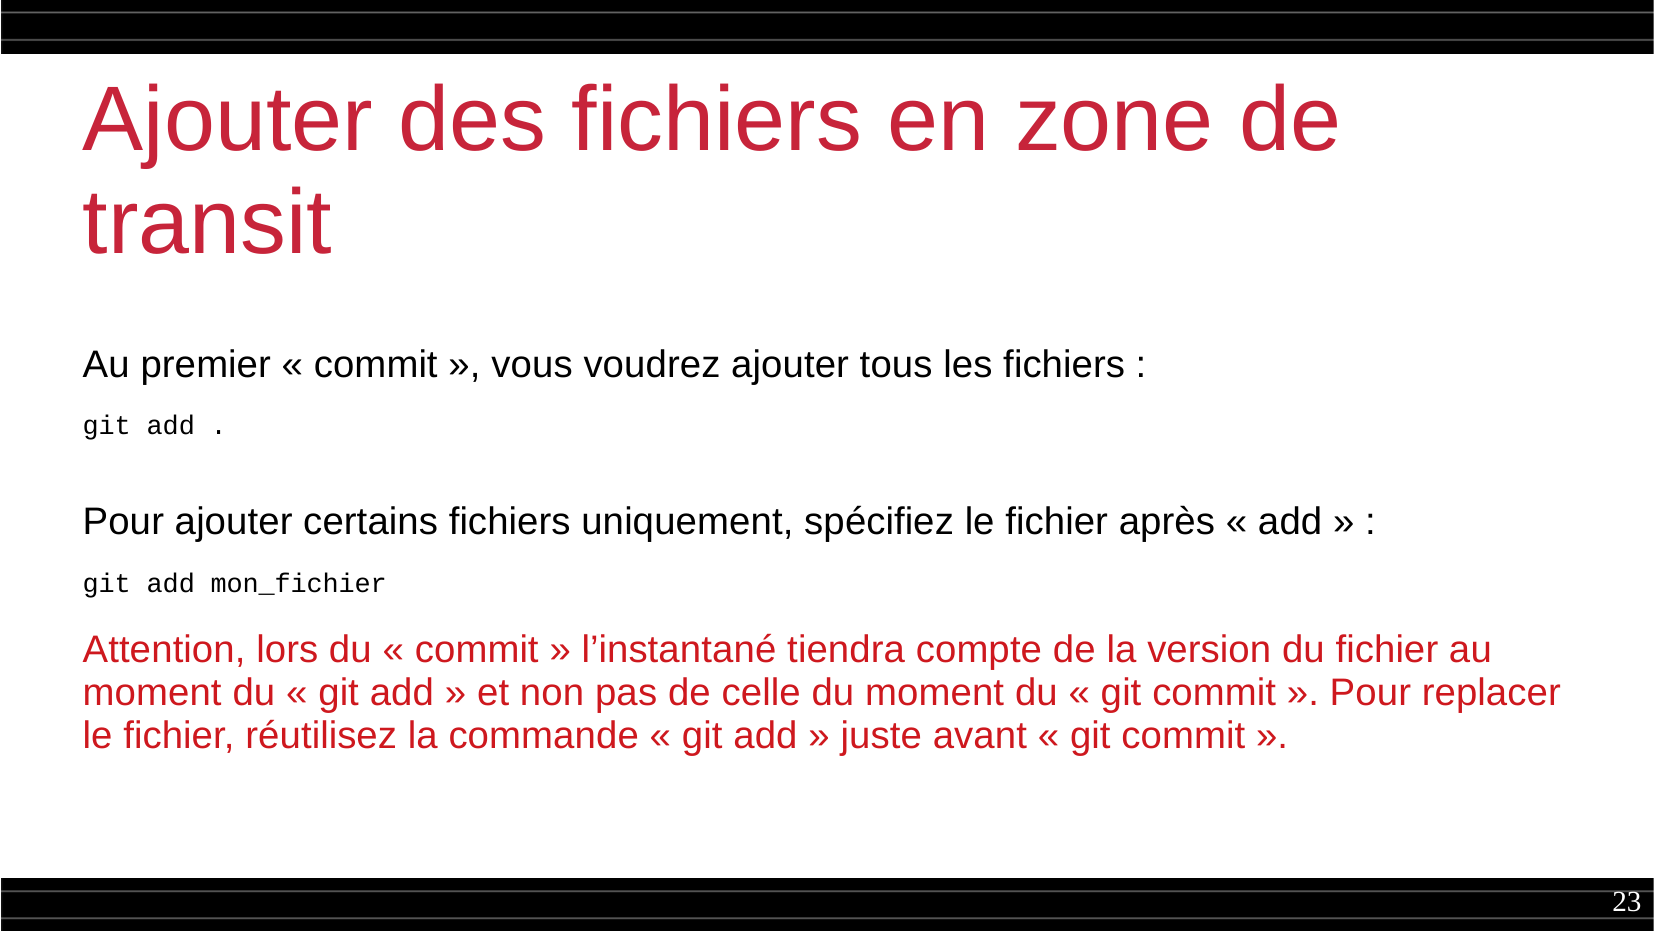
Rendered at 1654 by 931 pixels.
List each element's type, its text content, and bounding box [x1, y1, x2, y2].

list Au premier « commit », vous voudrez ajouter tous les fichiers : git add . Pour ajouter certains fichiers uniquement, spécifiez le fichier après « add » : git add mon_fichier Attention, lors du « commit » l’instantané tiendra compte de la version du fichier au moment du « git add » et non pas de celle du moment du « git commit ». Pour replacer le fichier, réutilisez la commande « git add » juste avant « git commit ». [82, 271, 1571, 851]
picture [1, 878, 1654, 931]
title Ajouter des fichiers en zone de transit [82, 67, 1571, 271]
picture [1, 0, 1654, 54]
